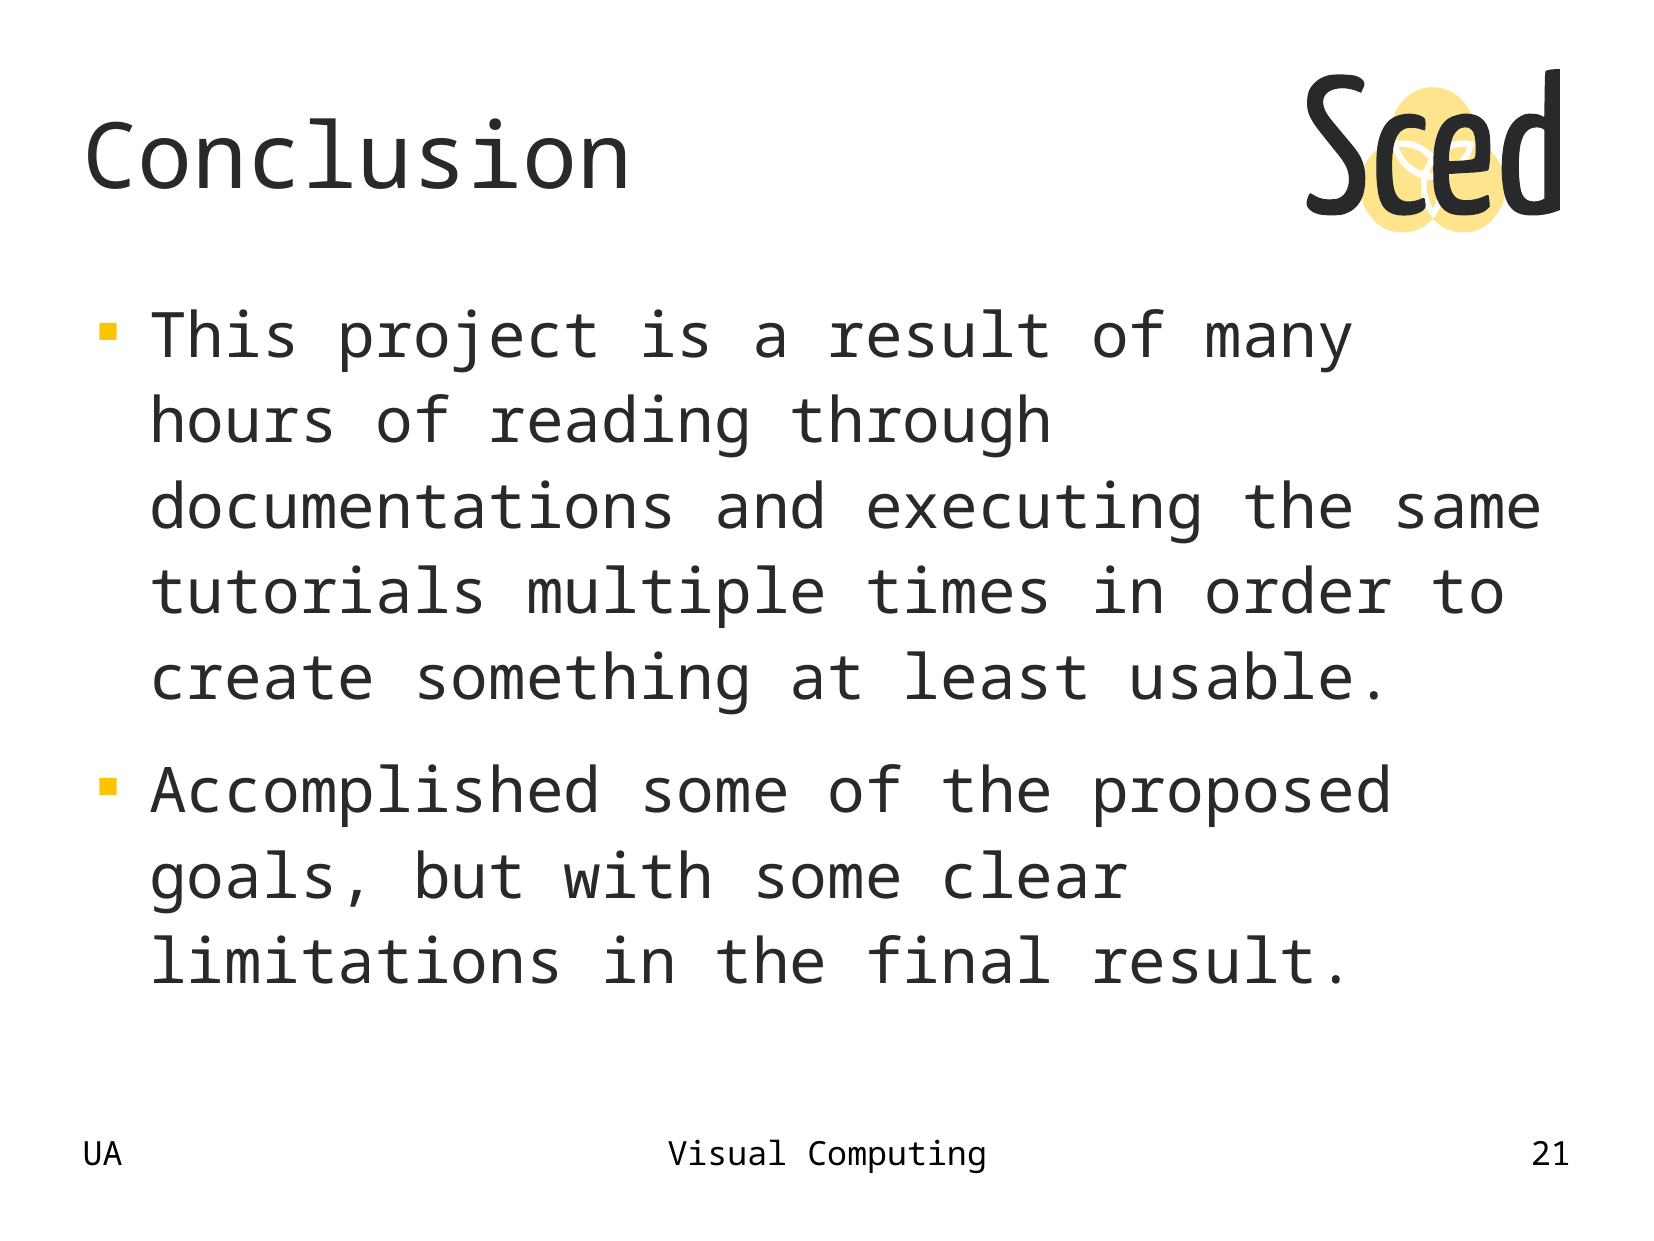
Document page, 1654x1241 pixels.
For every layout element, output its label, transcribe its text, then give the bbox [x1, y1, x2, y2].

list This project is a result of many hours of reading through documentations and executing the same tutorials multiple times in order to create something at least usable. Accomplished some of the proposed goals, but with some clear limitations in the final result. [82, 290, 1571, 1010]
title Conclusion [82, 49, 1163, 257]
